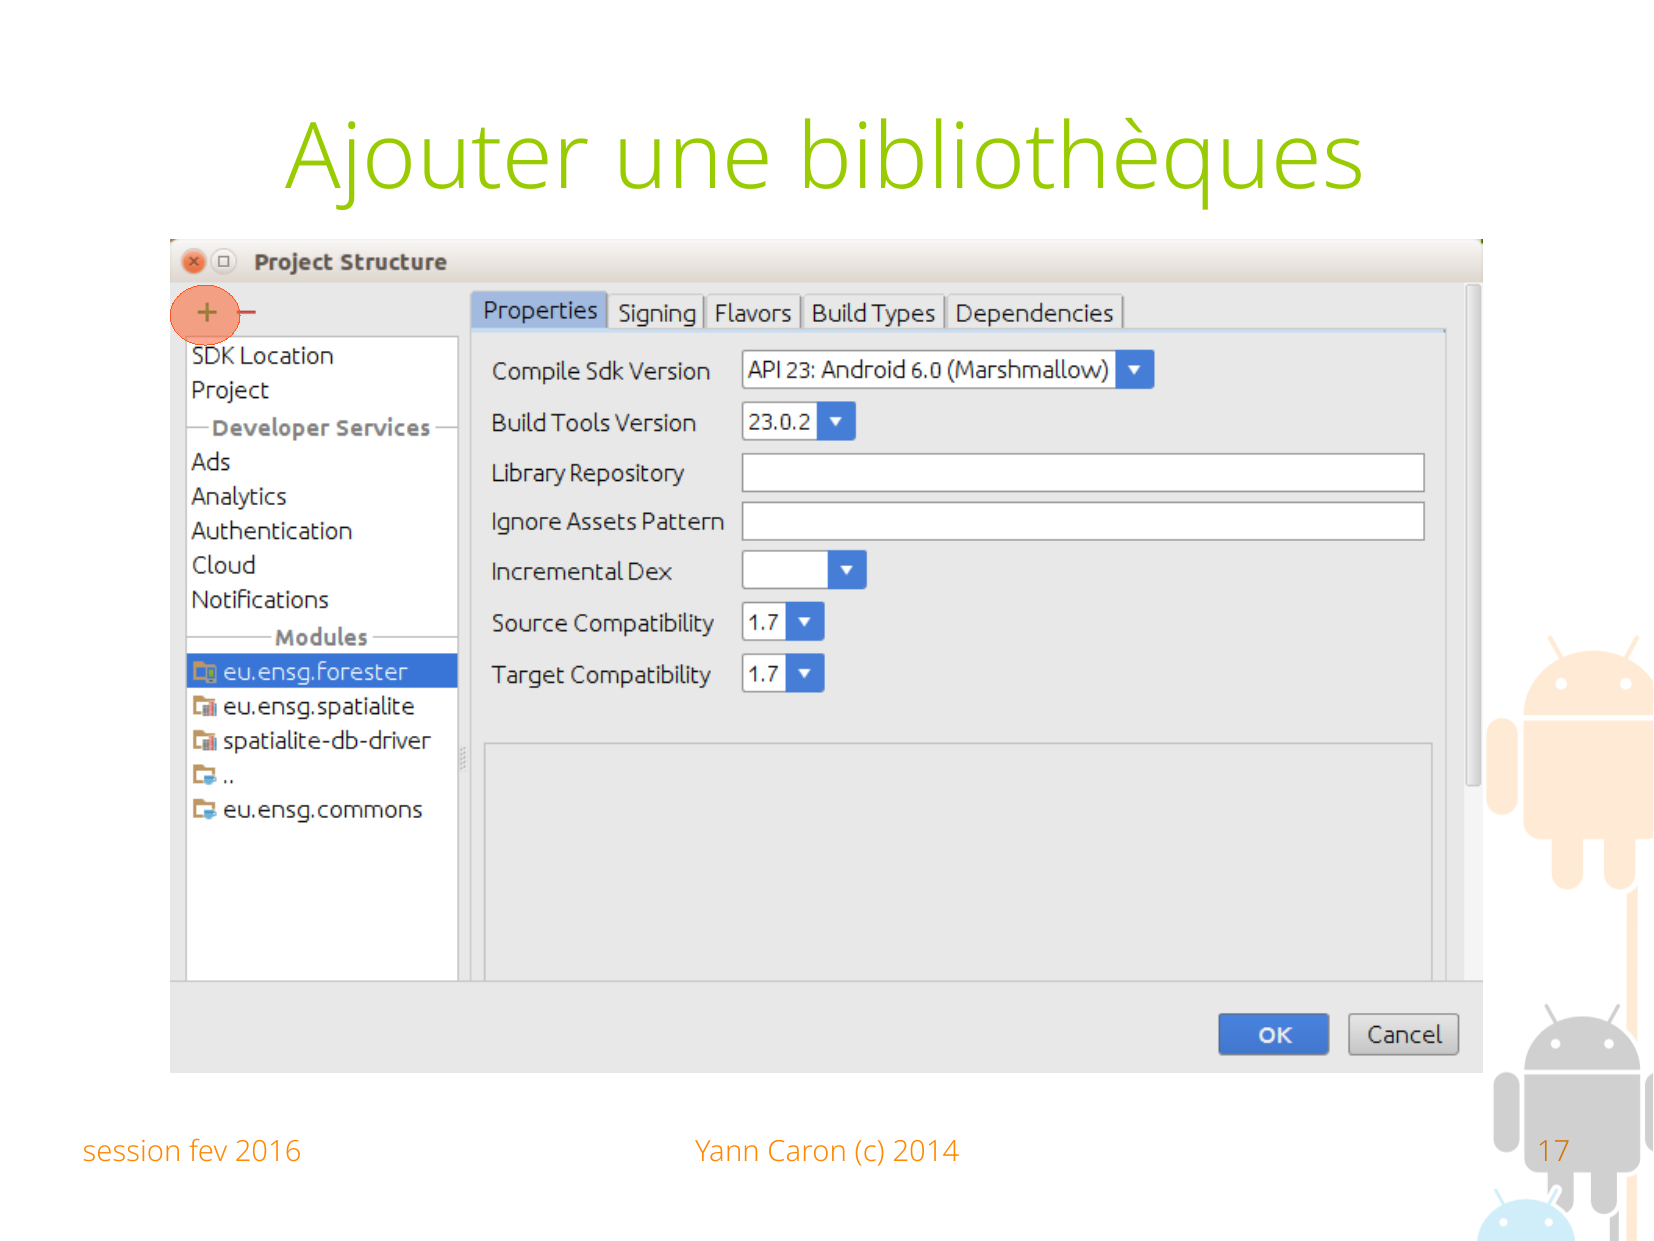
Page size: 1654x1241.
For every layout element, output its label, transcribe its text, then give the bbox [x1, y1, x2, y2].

text_box [170, 285, 241, 346]
picture [170, 239, 1654, 1241]
title Ajouter une bibliothèques [82, 49, 1571, 257]
